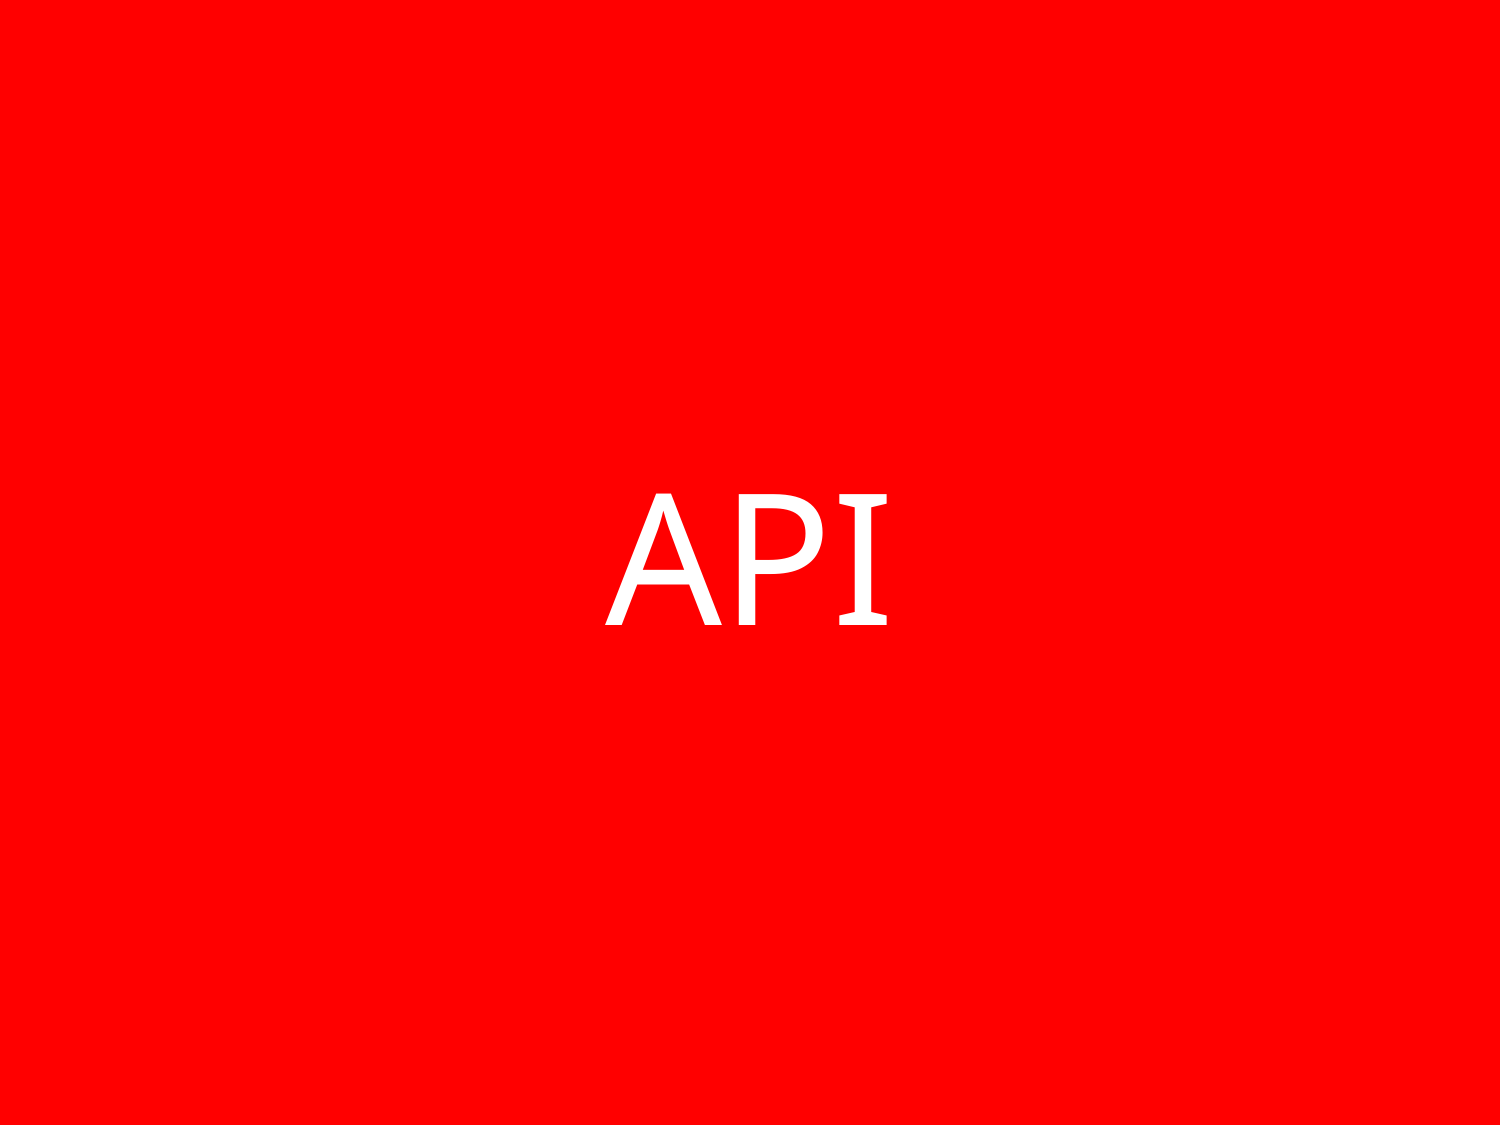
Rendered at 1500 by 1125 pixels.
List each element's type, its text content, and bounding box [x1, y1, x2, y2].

list API [0, 435, 1500, 871]
